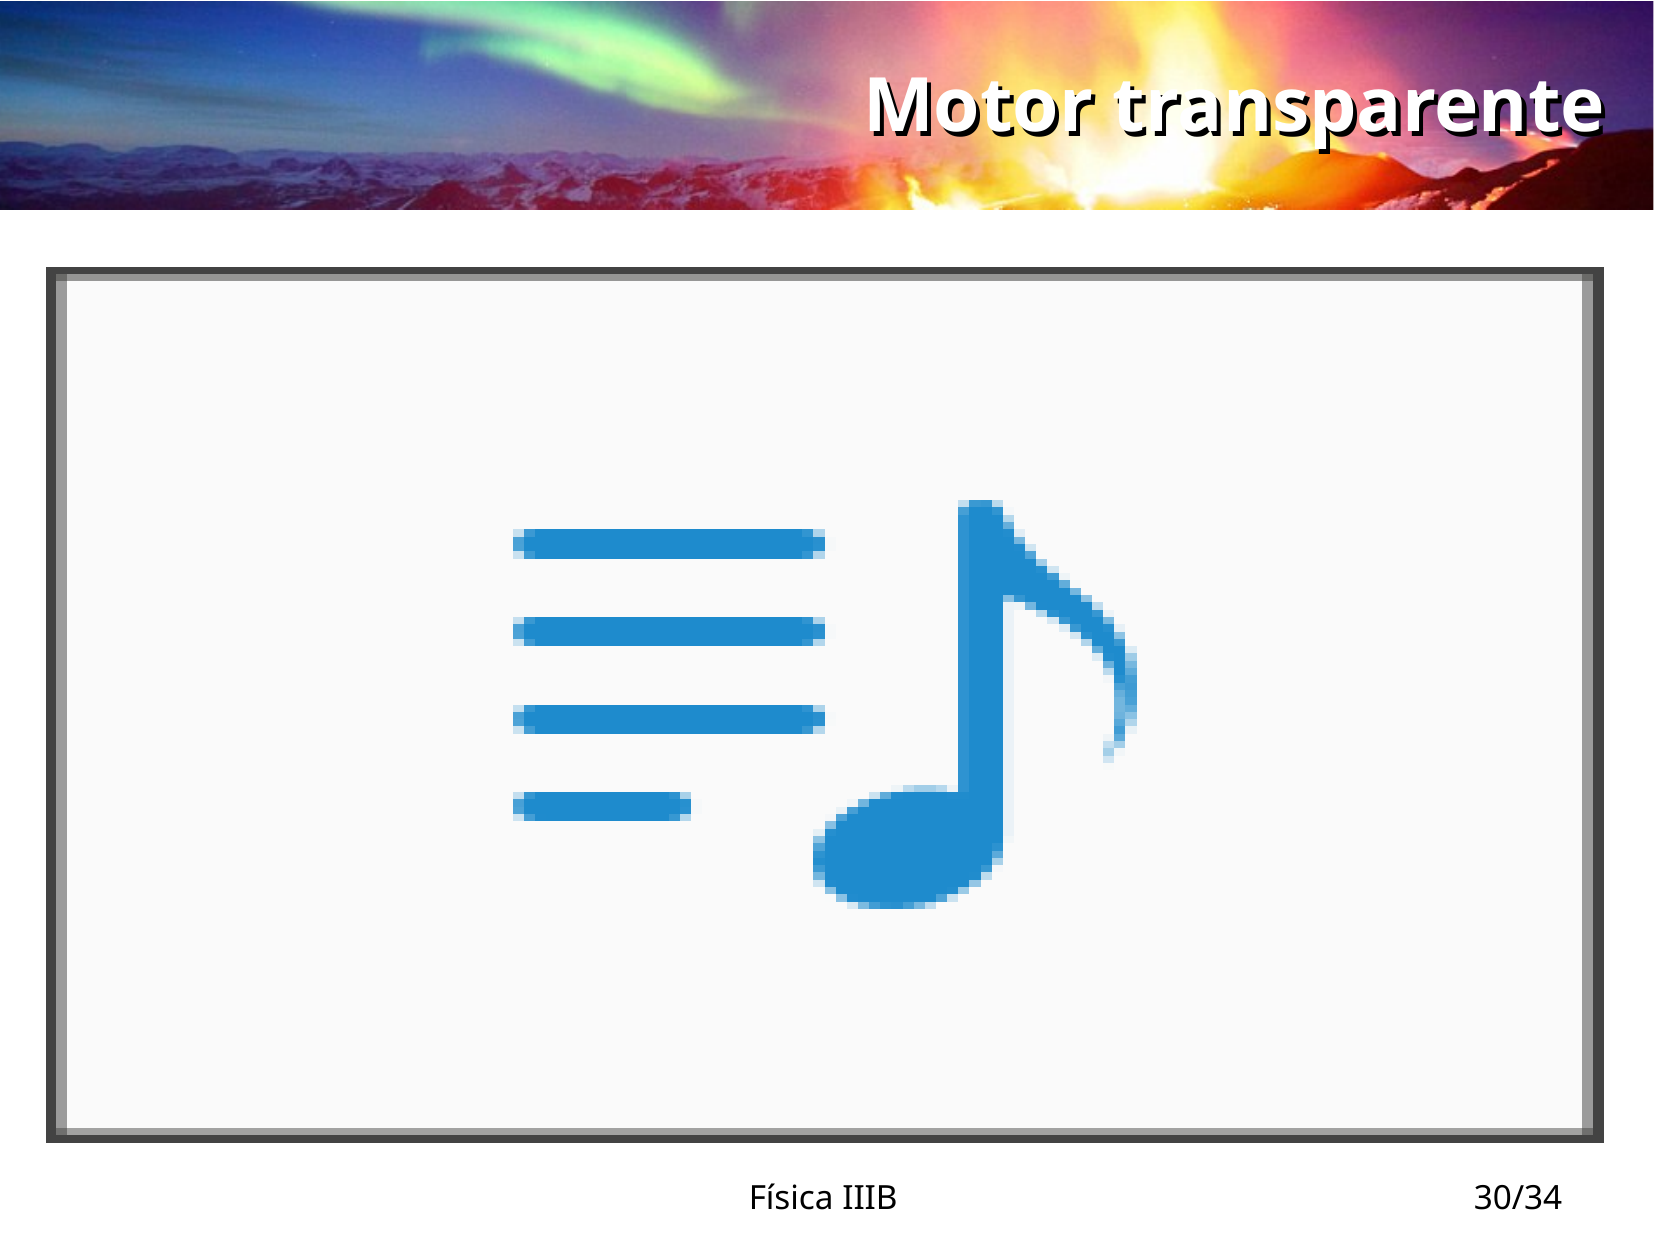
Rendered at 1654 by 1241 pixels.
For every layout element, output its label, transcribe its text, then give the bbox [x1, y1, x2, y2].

title Motor transparente [45, 15, 1606, 191]
text_box [45, 266, 1605, 1144]
picture [0, 1, 1654, 210]
